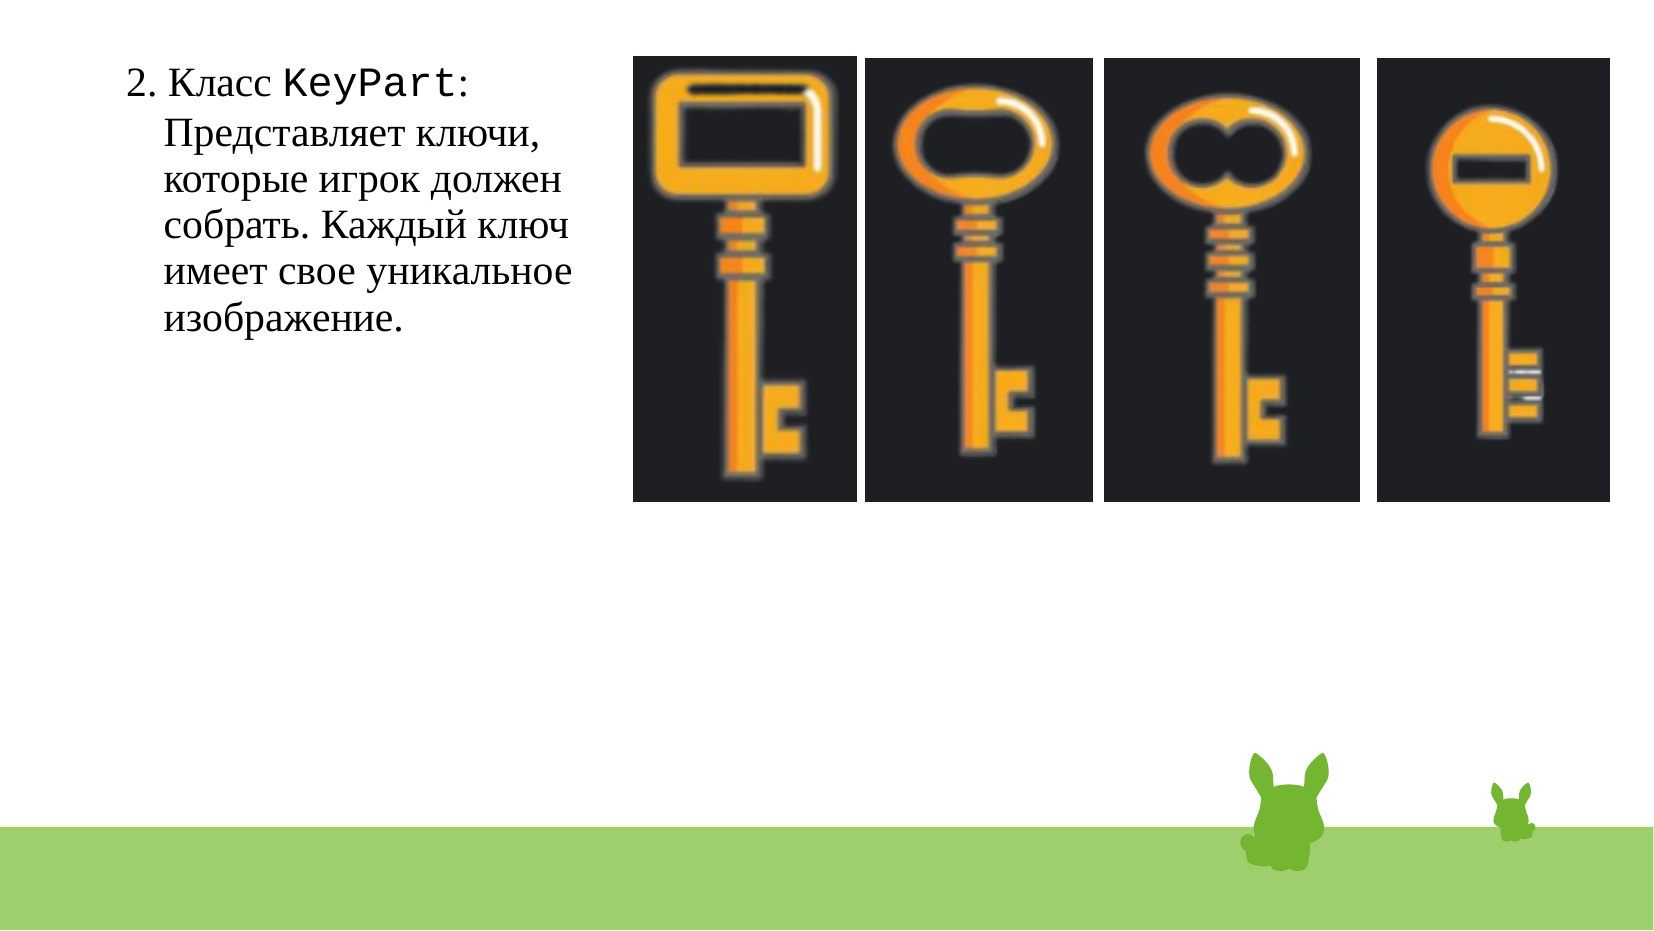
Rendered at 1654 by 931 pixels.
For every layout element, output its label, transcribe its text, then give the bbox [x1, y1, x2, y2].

picture [1377, 58, 1610, 502]
picture [865, 58, 1093, 502]
picture [633, 56, 857, 502]
list 2. Класс KeyPart: Представляет ключи, которые игрок должен собрать. Каждый ключ имеет свое уникальное изображение. [88, 59, 591, 768]
picture [1104, 58, 1360, 502]
